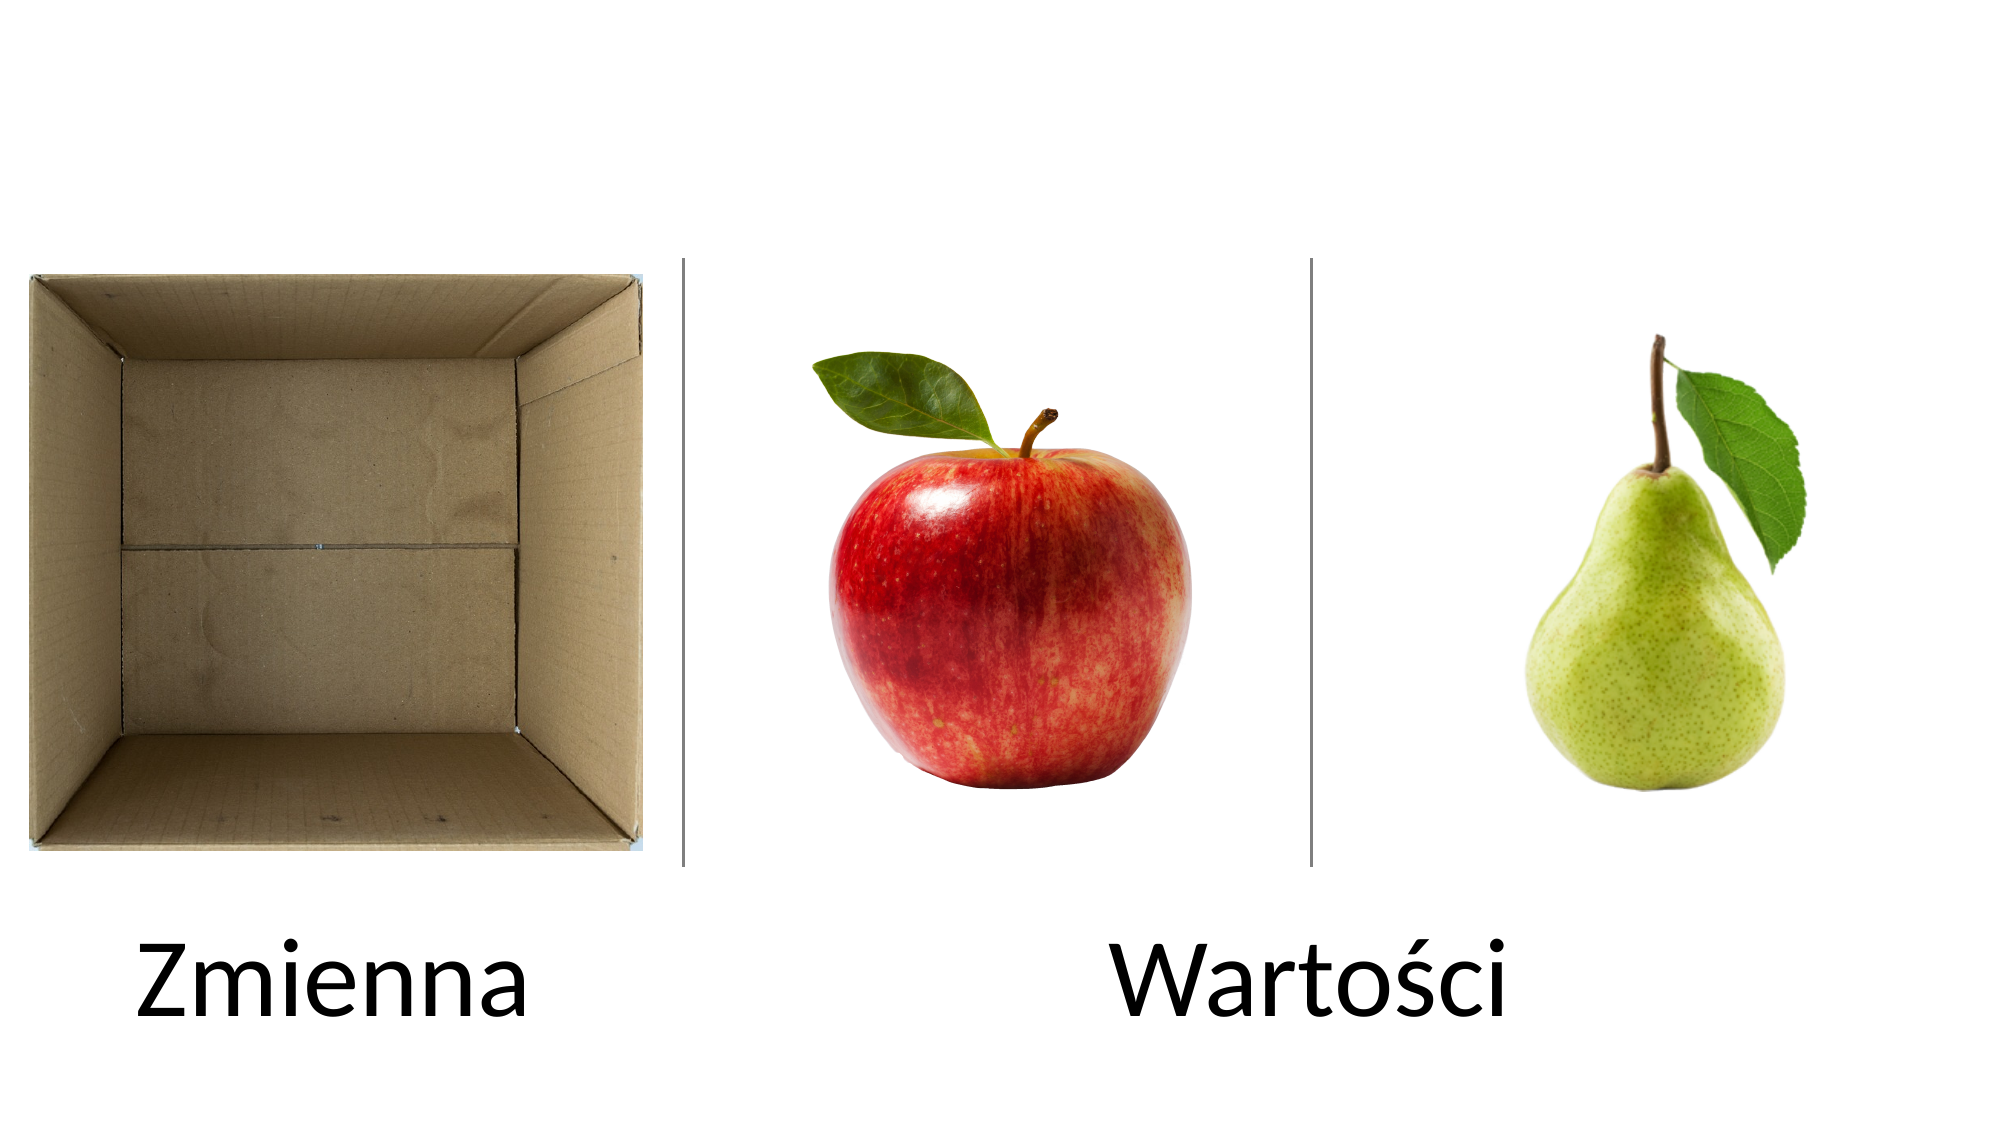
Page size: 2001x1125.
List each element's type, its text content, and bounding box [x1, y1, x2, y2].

picture [1435, 332, 1895, 792]
text_box Wartości [1093, 895, 1531, 1048]
picture [29, 274, 643, 851]
text_box Zmienna [120, 895, 552, 1048]
picture [794, 335, 1206, 790]
